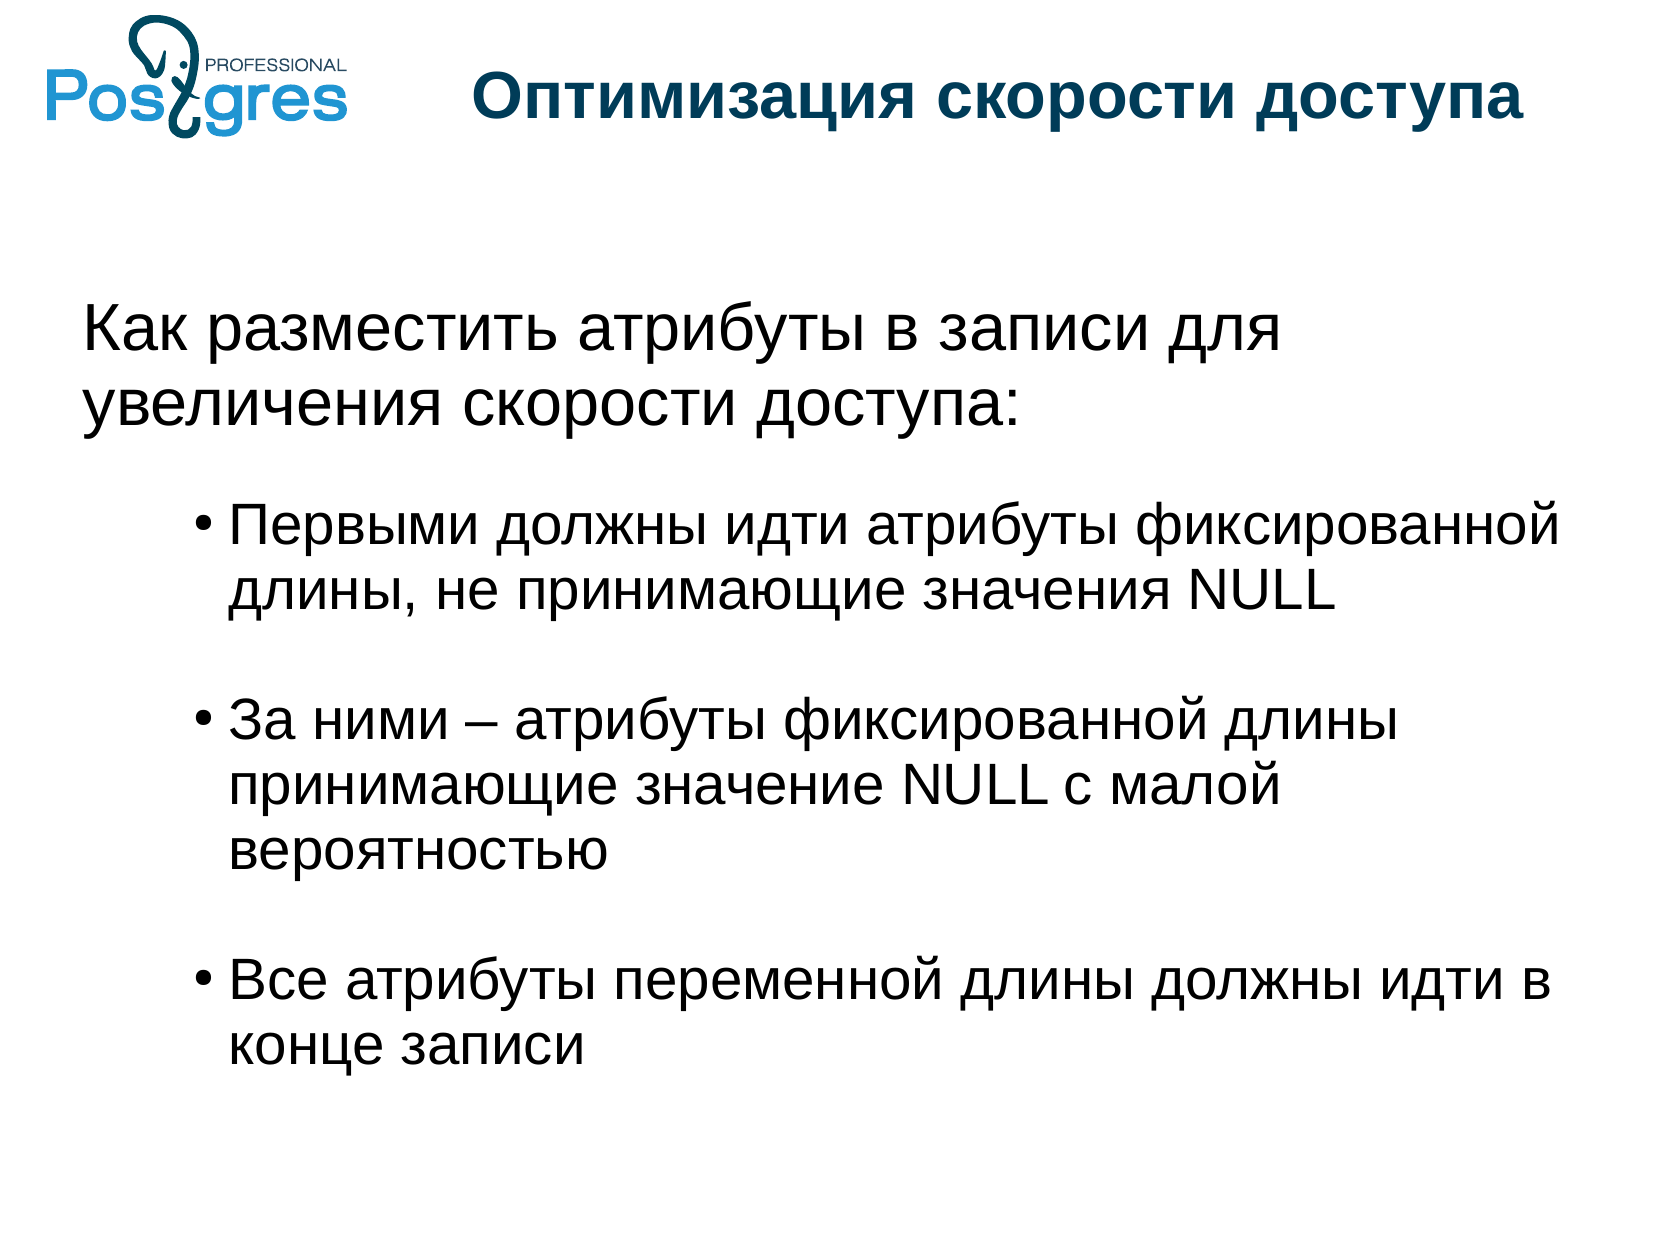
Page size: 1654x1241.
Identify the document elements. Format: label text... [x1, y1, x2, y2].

list Как разместить атрибуты в записи для увеличения скорости доступа: [82, 290, 1571, 1010]
title Оптимизация скорости доступа [389, 49, 1607, 142]
text_box Первыми должны идти атрибуты фиксированной длины, не принимающие значения NULL За ними – атрибуты фиксированной длины принимающие значение NULL с малой вероятностью Все атрибуты переменной длины должны идти в конце записи [178, 484, 1593, 1085]
